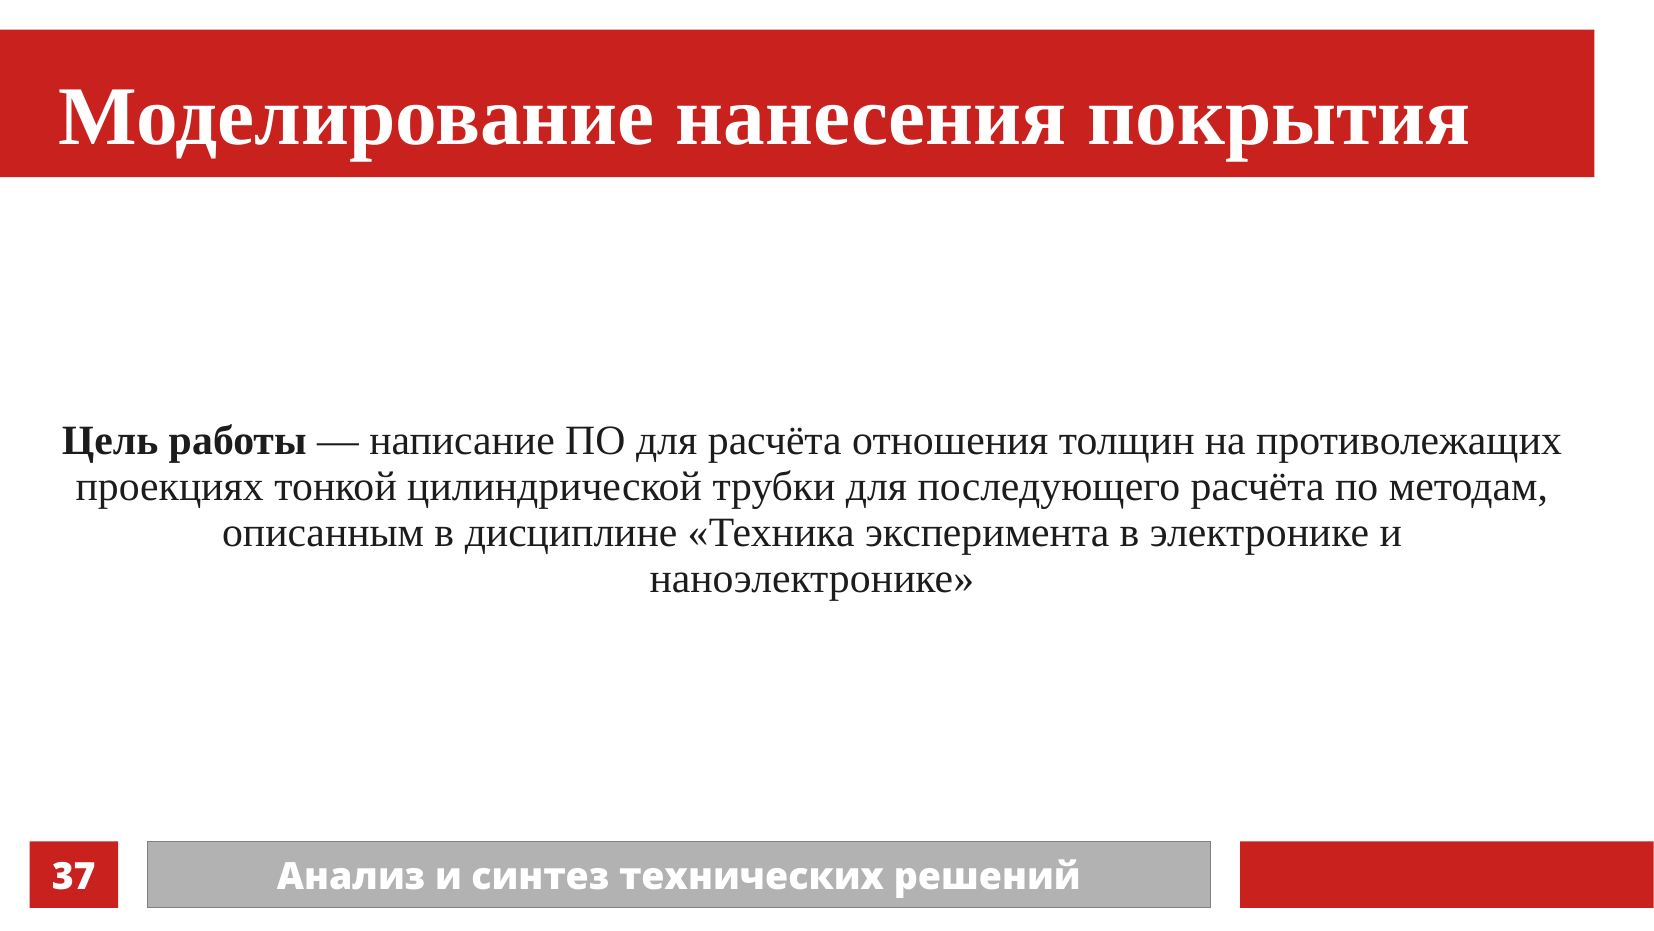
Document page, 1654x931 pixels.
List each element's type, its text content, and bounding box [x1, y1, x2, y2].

title Моделирование нанесения покрытия [59, 44, 1595, 163]
list Цель работы — написание ПО для расчёта отношения толщин на противолежащих проекциях тонкой цилиндрической трубки для последующего расчёта по методам, описанным в дисциплине «Техника эксперимента в электронике и наноэлектронике» [59, 221, 1565, 798]
